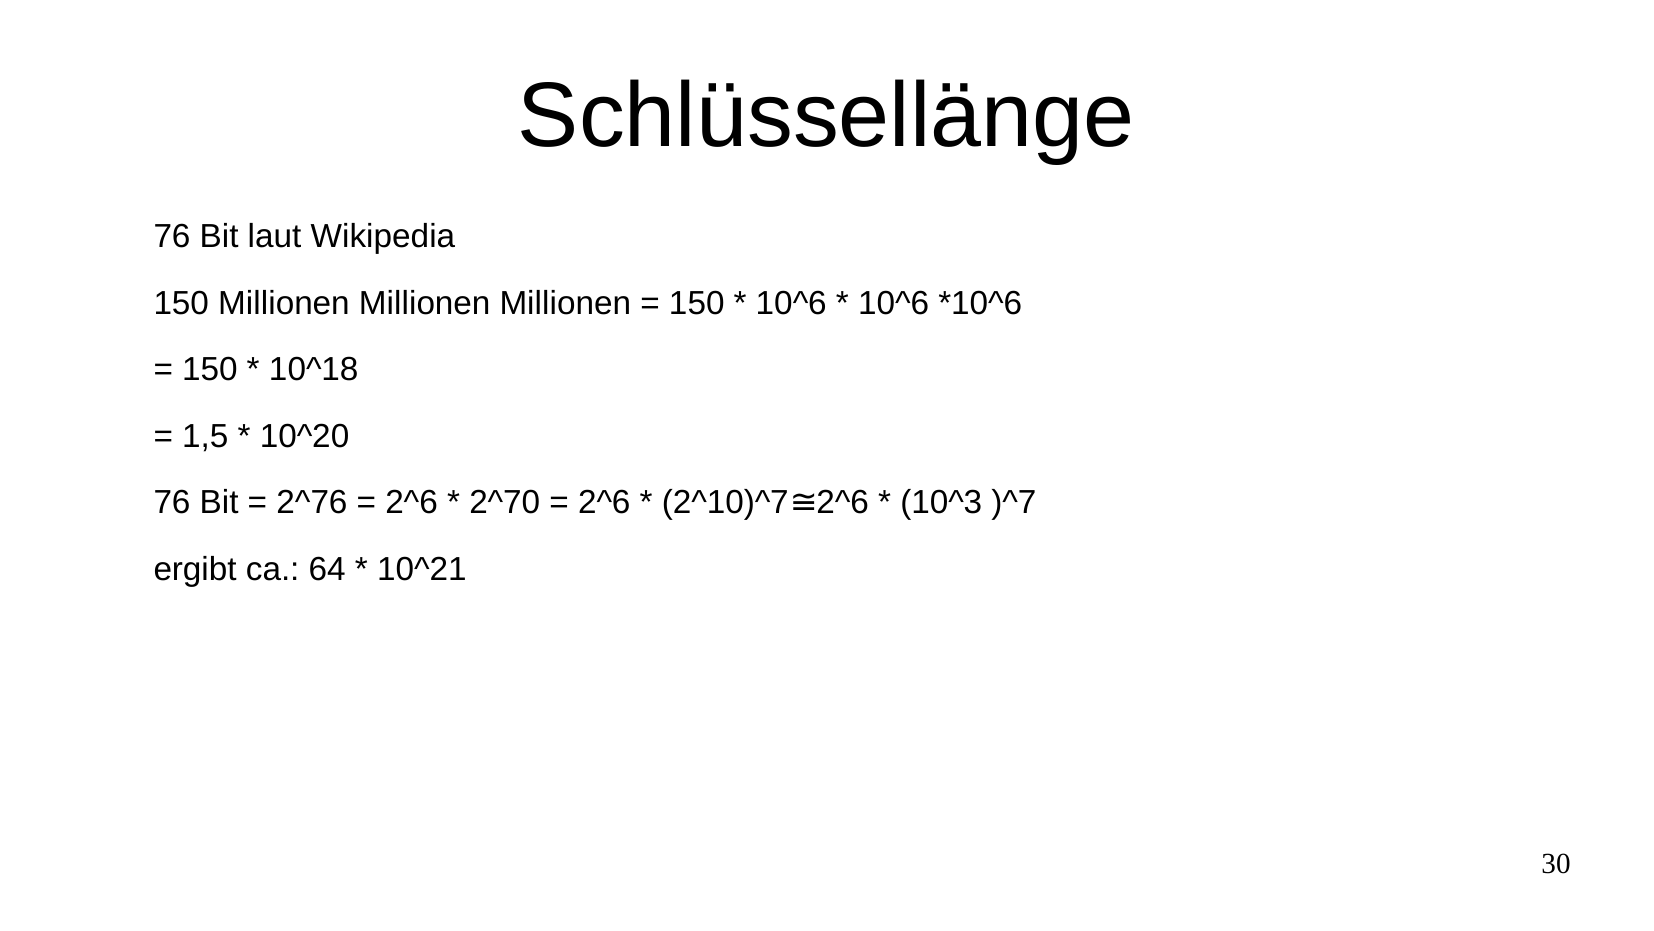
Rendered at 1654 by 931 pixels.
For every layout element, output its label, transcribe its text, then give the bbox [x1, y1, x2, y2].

list 76 Bit laut Wikipedia 150 Millionen Millionen Millionen = 150 * 10^6 * 10^6 *10^6 = 150 * 10^18 = 1,5 * 10^20 76 Bit = 2^76 = 2^6 * 2^70 = 2^6 * (2^10)^7≅2^6 * (10^3 )^7 ergibt ca.: 64 * 10^21 [82, 217, 1571, 758]
title Schlüssellänge [82, 37, 1571, 193]
